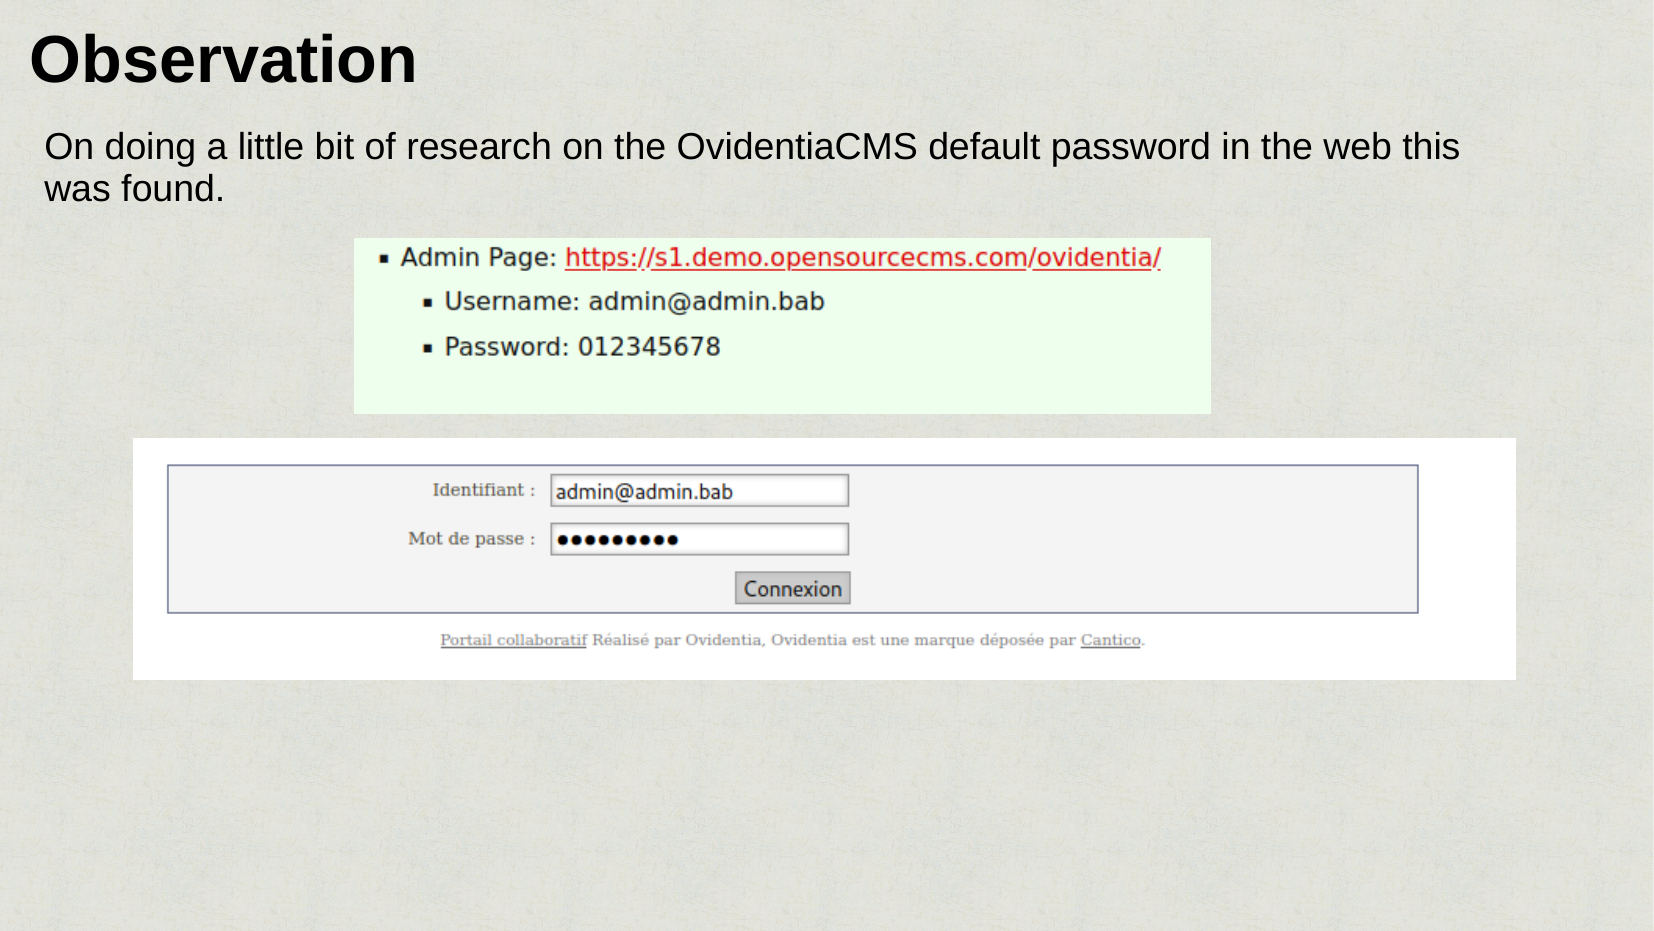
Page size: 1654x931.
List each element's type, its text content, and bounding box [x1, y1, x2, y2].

title Observation [29, 0, 1518, 119]
picture [0, 0, 1654, 931]
text_box On doing a little bit of research on the OvidentiaCMS default password in the web this was found. [29, 118, 1506, 217]
